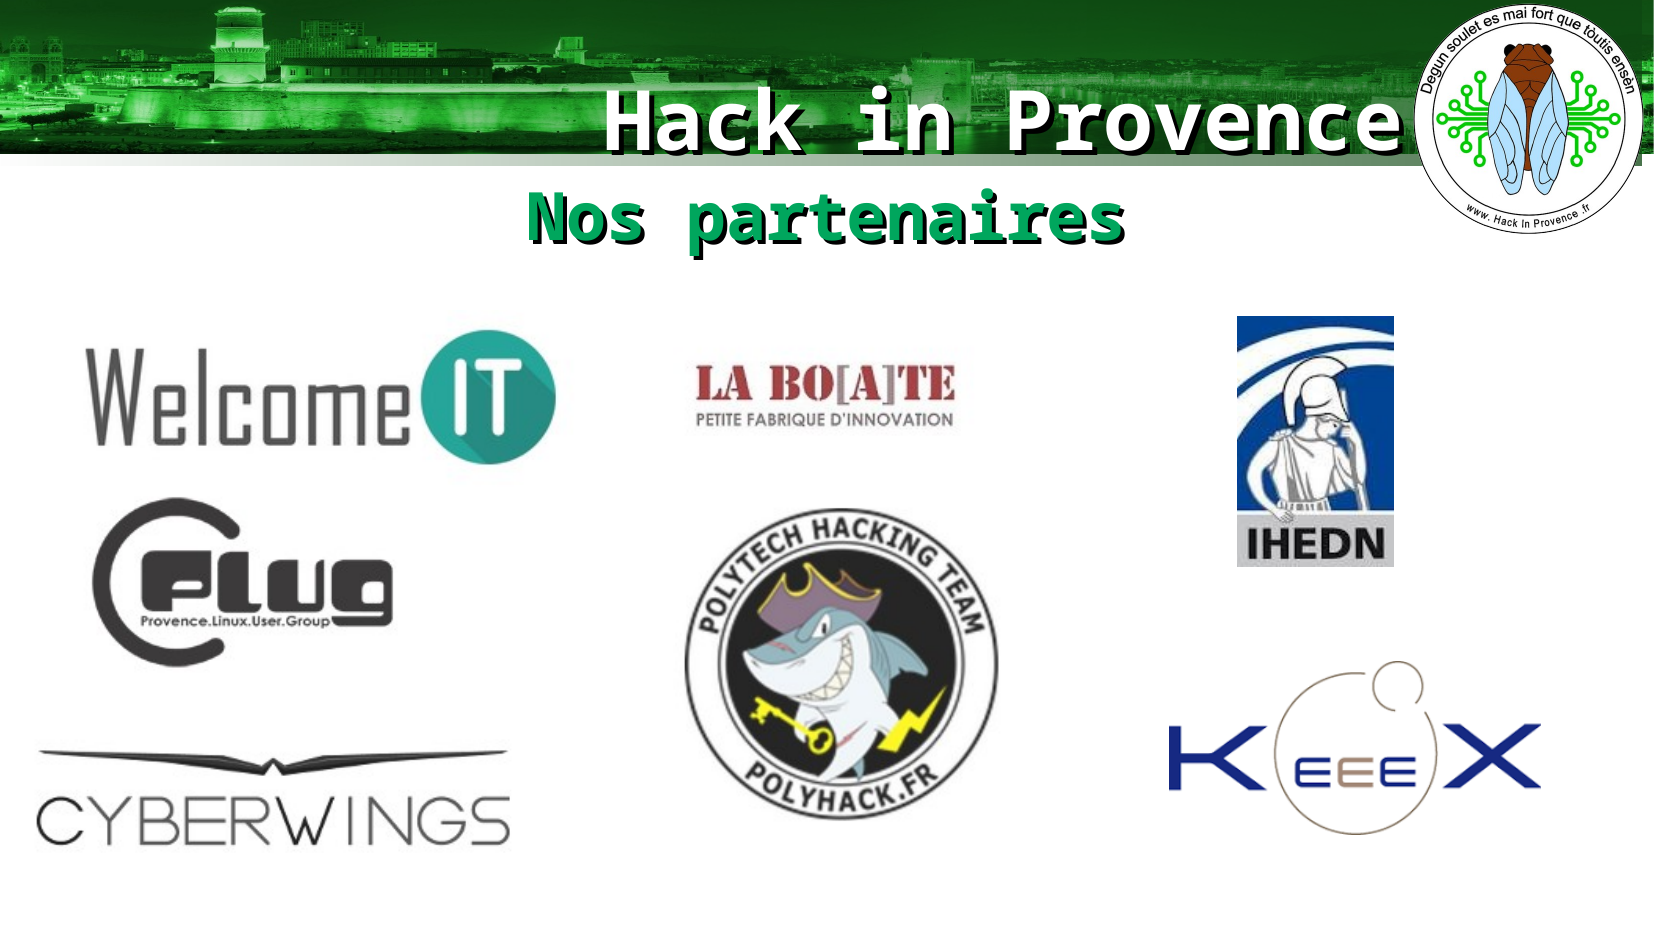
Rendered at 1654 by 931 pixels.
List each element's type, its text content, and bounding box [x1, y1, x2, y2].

picture [1169, 661, 1541, 835]
title Nos partenaires [35, 157, 1619, 272]
picture [1237, 316, 1394, 567]
picture [23, 702, 524, 886]
picture [1399, 0, 1654, 249]
picture [0, 0, 604, 154]
picture [72, 310, 603, 686]
picture [613, 0, 621, 95]
picture [649, 496, 1016, 832]
picture [673, 323, 1000, 461]
